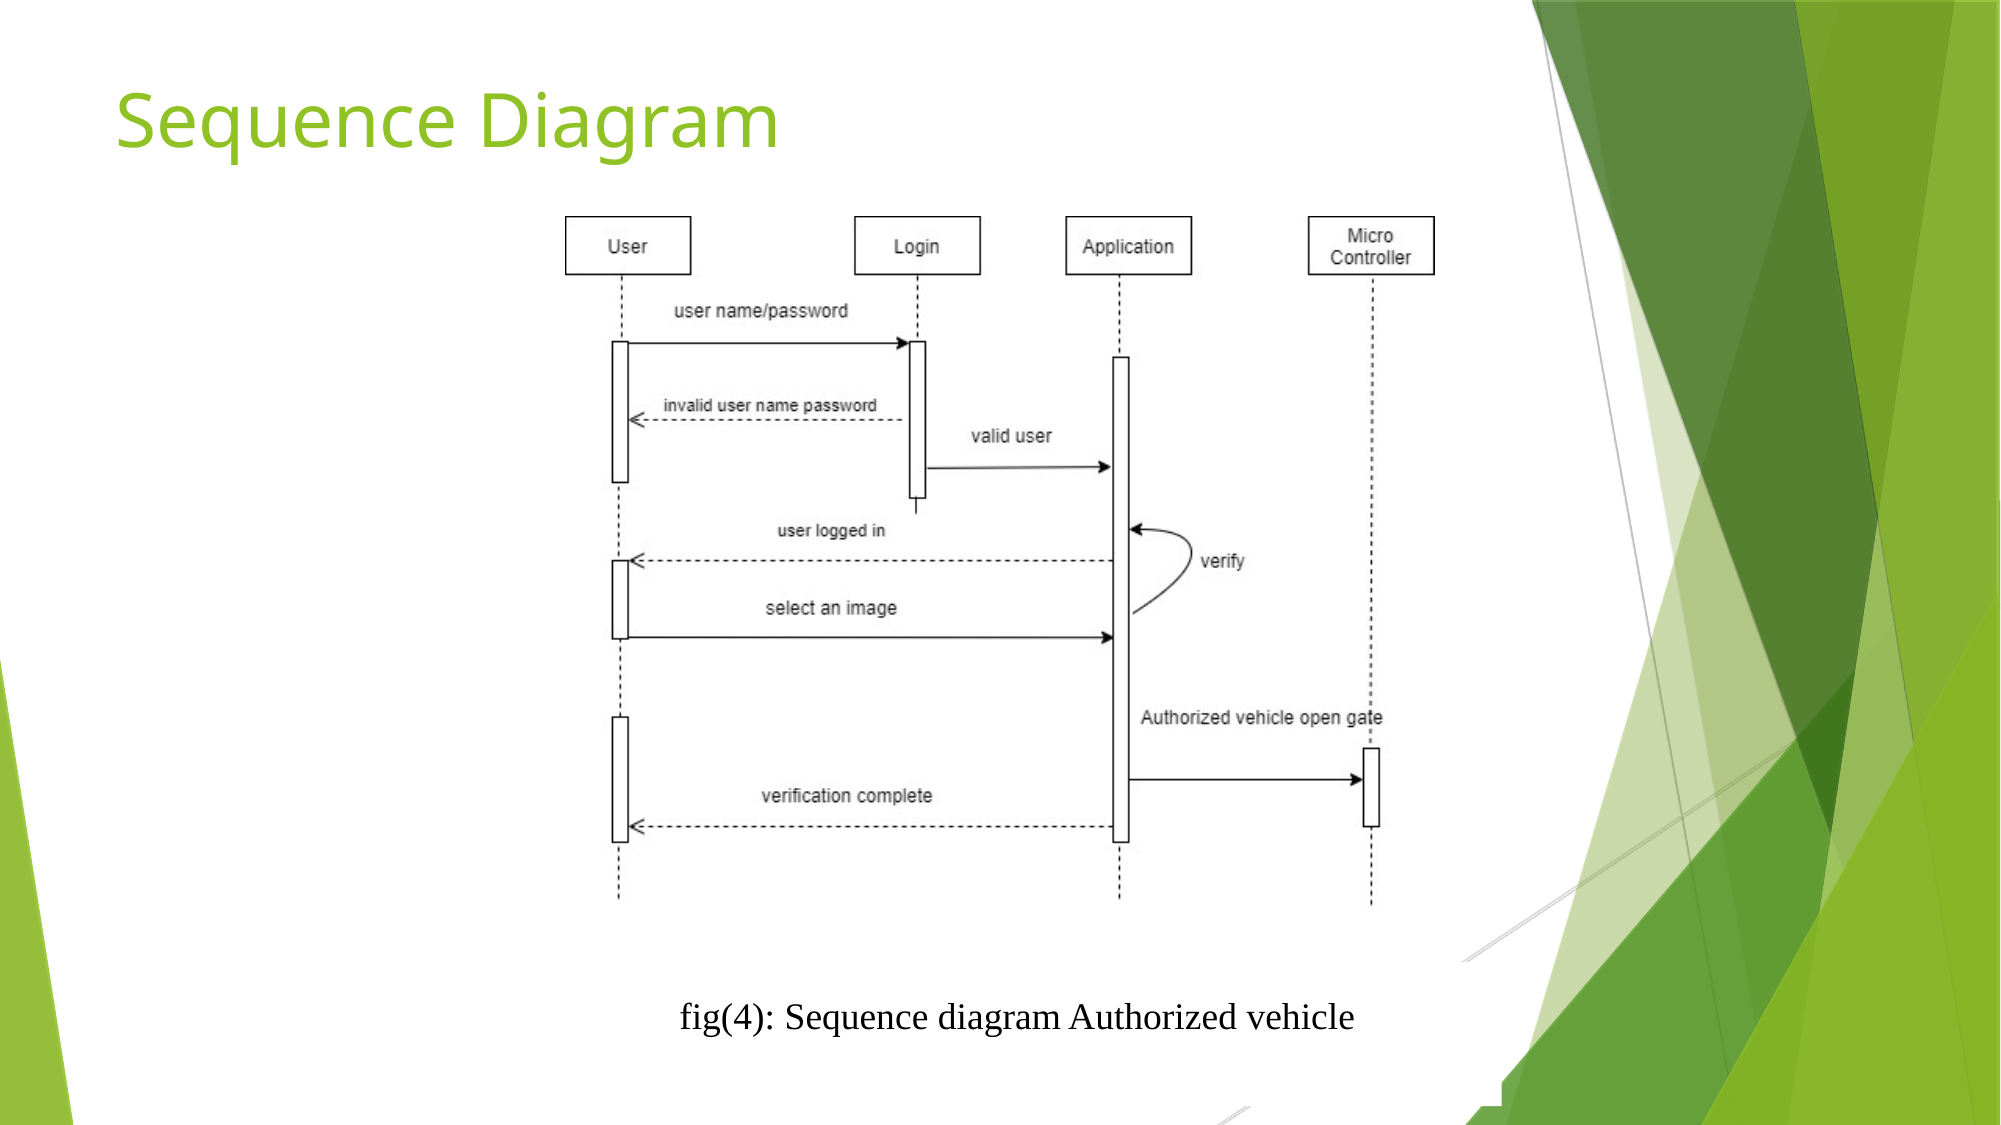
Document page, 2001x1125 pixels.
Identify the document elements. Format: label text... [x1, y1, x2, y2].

title Sequence Diagram [100, 65, 910, 314]
picture [565, 216, 1435, 909]
text_box fig(4): Sequence diagram Authorized vehicle [664, 962, 1502, 1107]
